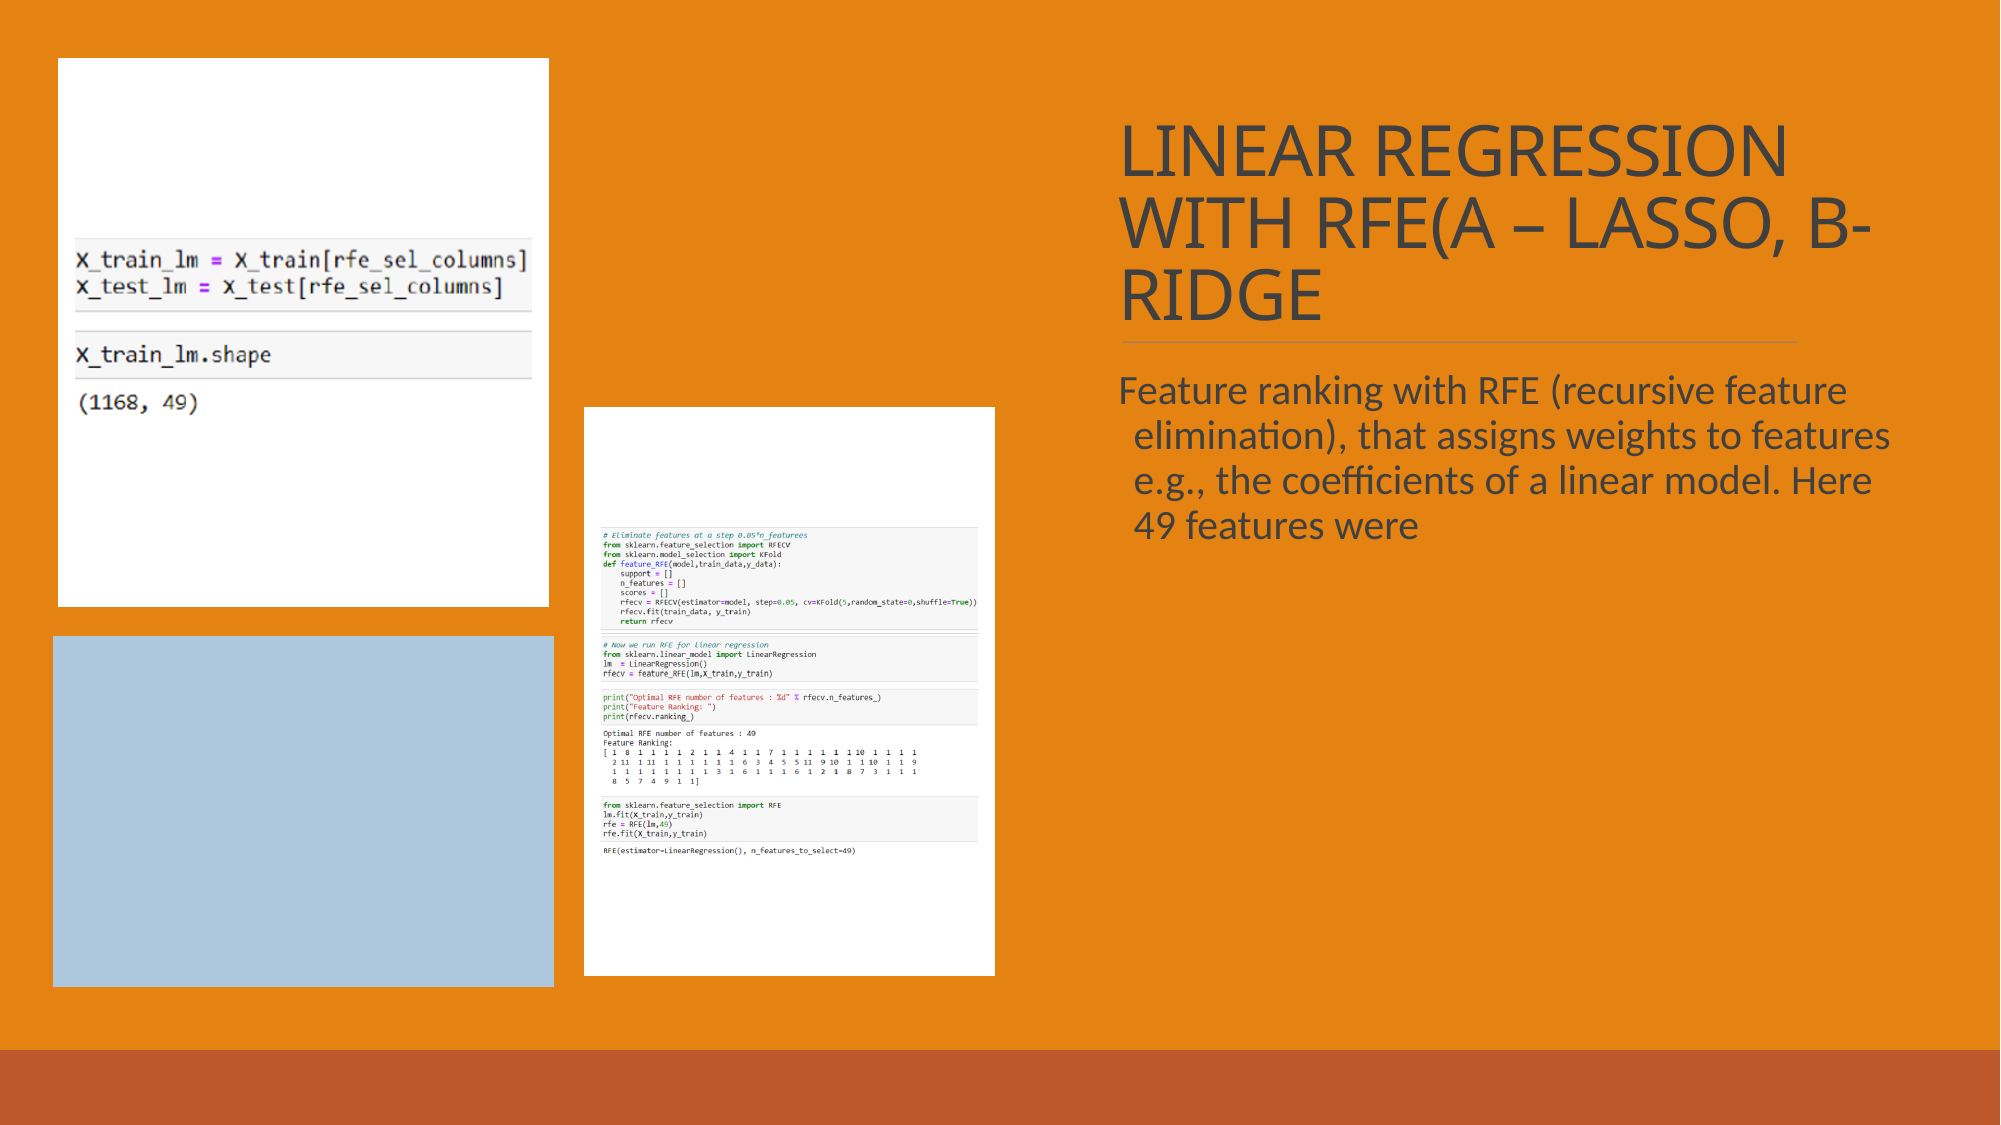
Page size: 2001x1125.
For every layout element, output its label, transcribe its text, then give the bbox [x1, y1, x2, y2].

text_box [0, 0, 2000, 1125]
list Feature ranking with RFE (recursive feature elimination), that assigns weights to features e.g., the coefficients of a linear model. Here 49 features were [1103, 360, 1895, 963]
picture [601, 527, 978, 857]
picture [75, 238, 532, 426]
title LINEAR REGRESSION WITH RFE(A – LASSO, B-RIDGE [1103, 104, 1895, 343]
